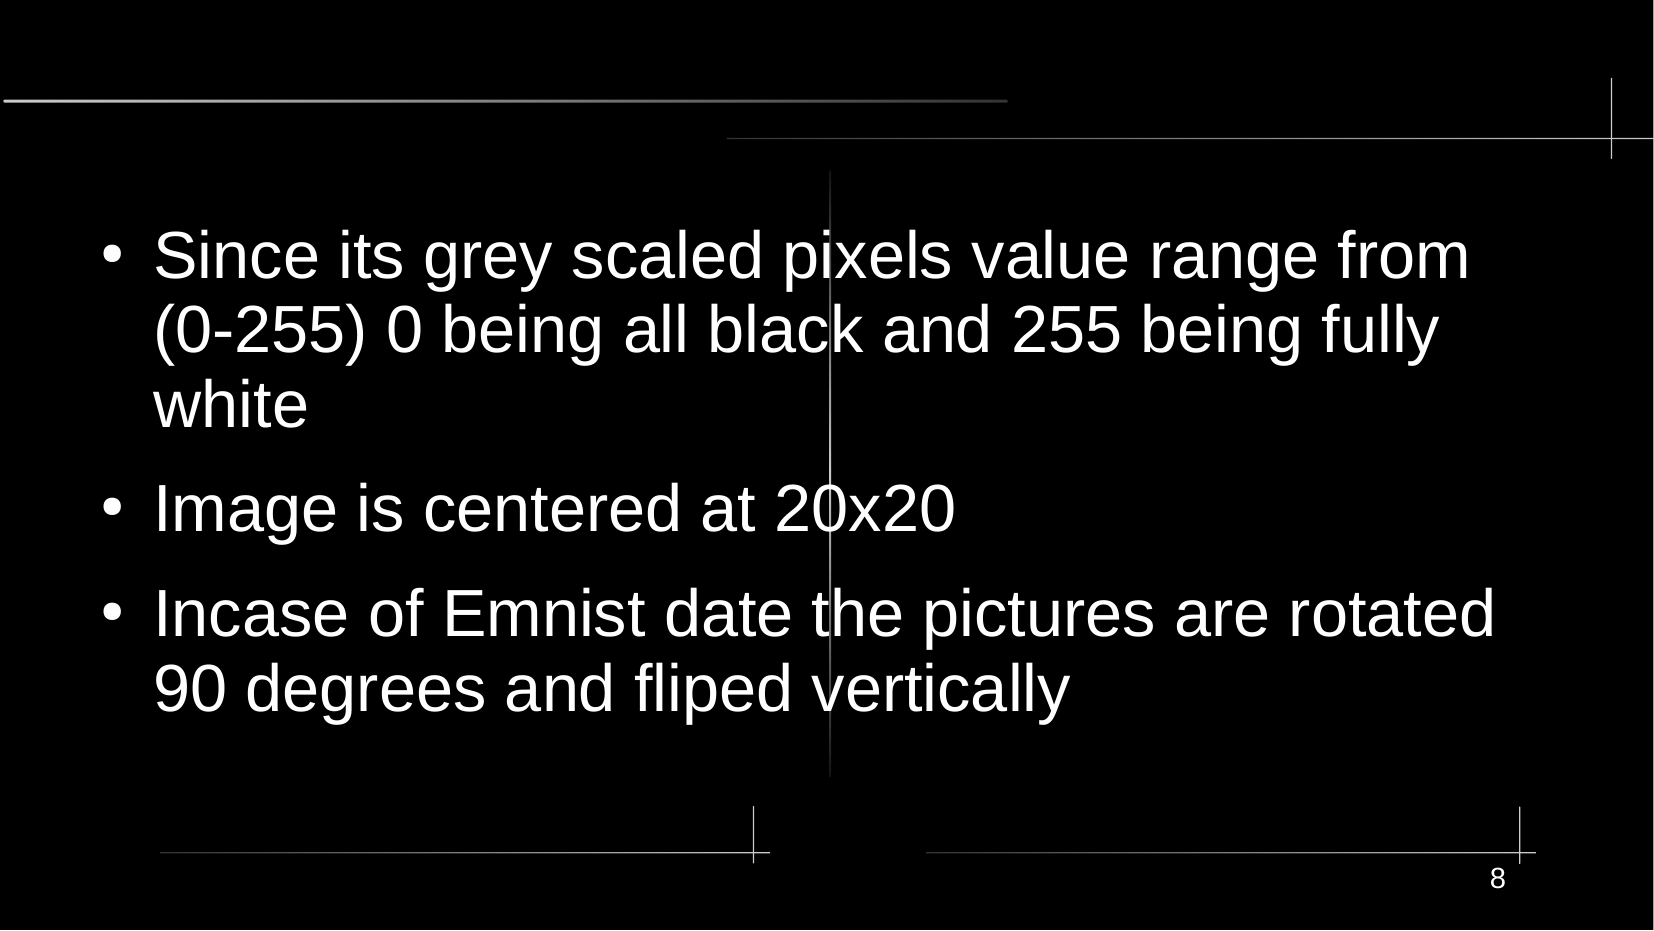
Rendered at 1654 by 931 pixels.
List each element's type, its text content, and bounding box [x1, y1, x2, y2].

list Since its grey scaled pixels value range from (0-255) 0 being all black and 255 being fully white Image is centered at 20x20 Incase of Emnist date the pictures are rotated 90 degrees and fliped vertically [82, 217, 1571, 826]
